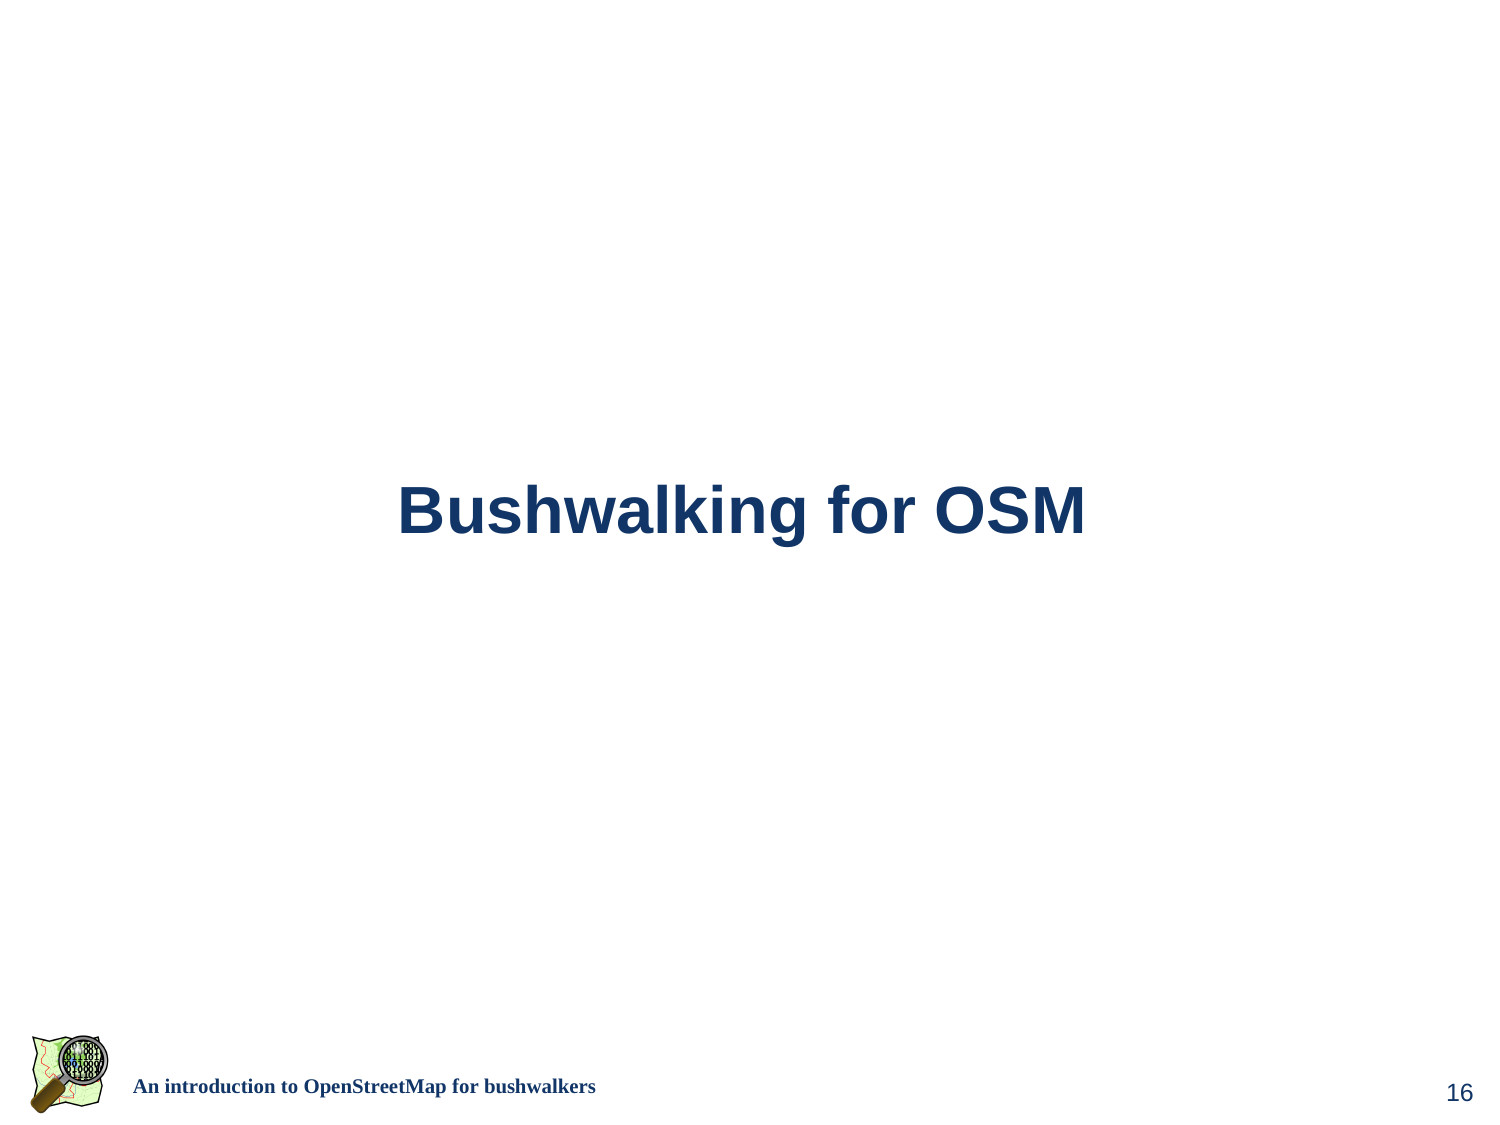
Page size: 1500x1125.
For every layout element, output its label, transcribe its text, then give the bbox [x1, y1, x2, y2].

picture [29, 1033, 110, 1114]
title Bushwalking for OSM [67, 413, 1418, 602]
